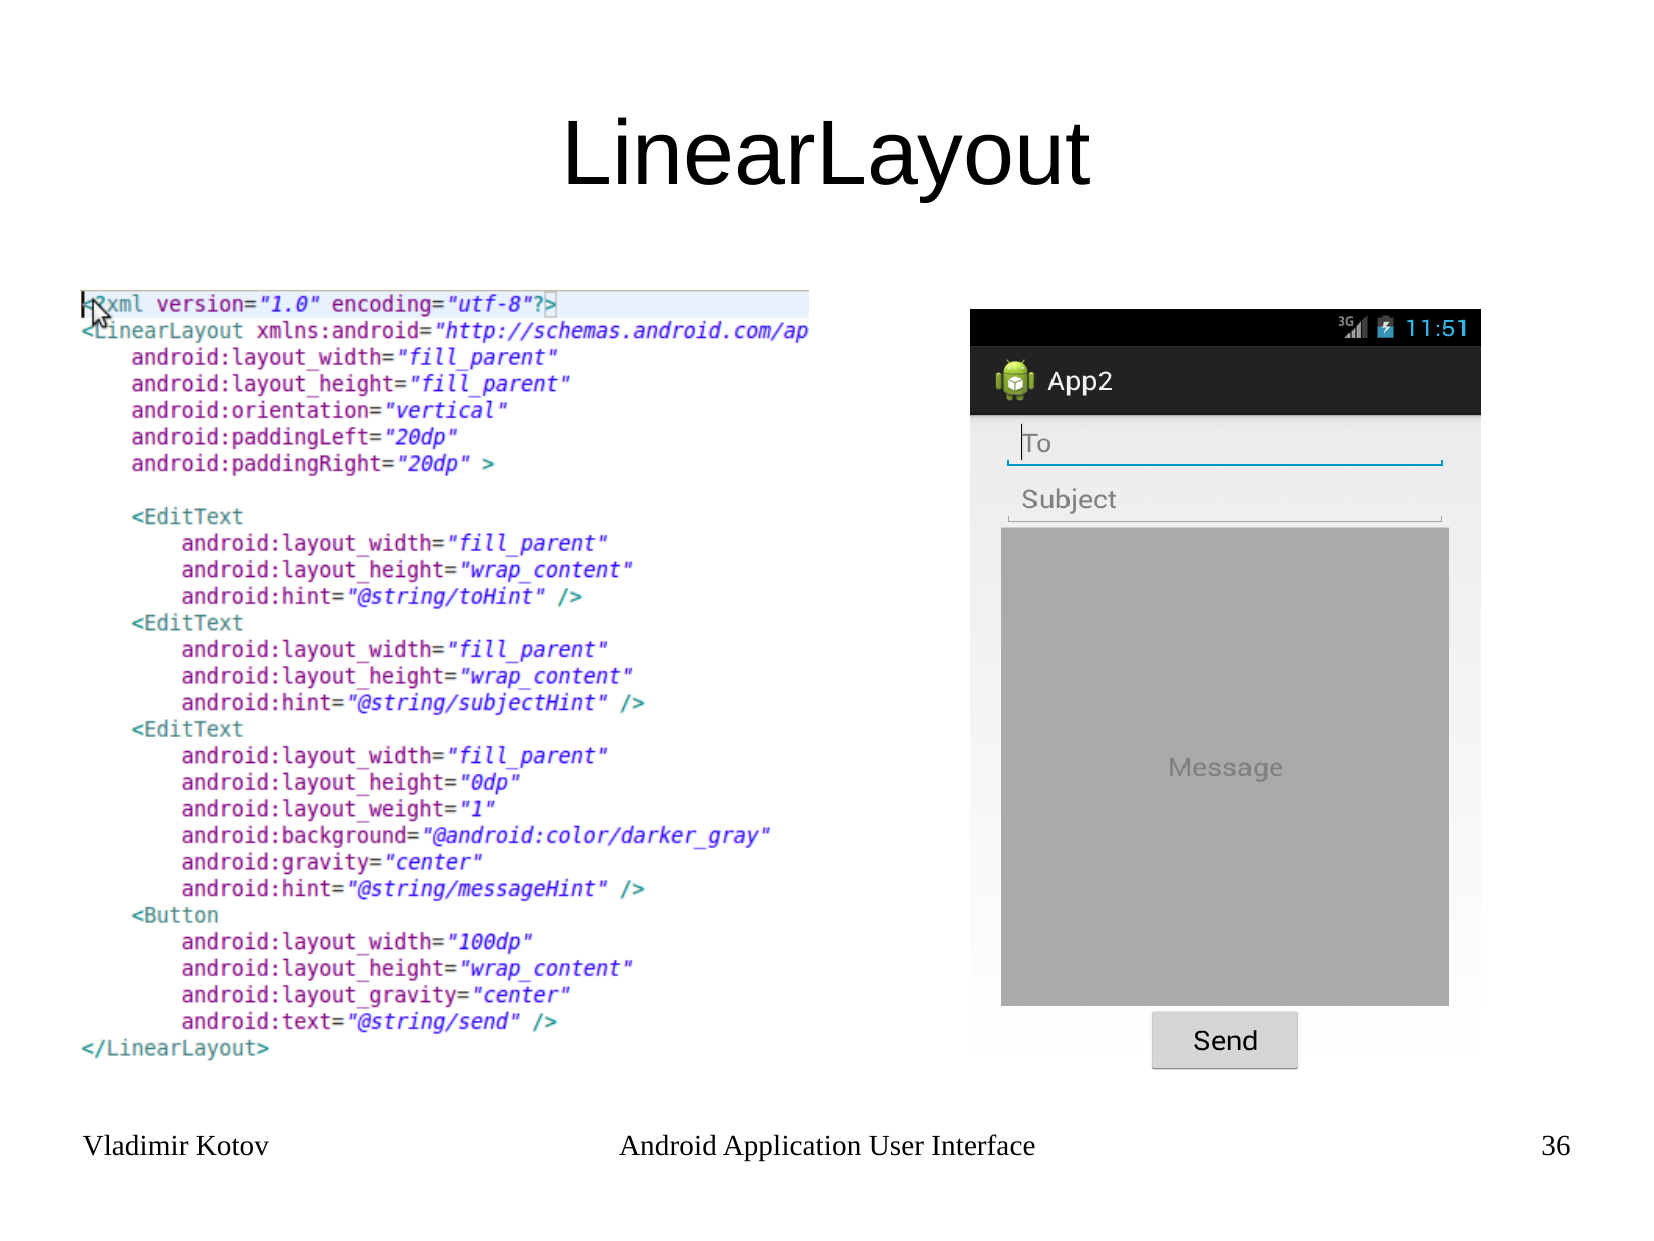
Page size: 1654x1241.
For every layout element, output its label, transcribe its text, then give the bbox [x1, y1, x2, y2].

picture [80, 290, 809, 1073]
title LinearLayout [82, 49, 1571, 257]
picture [970, 309, 1481, 1074]
